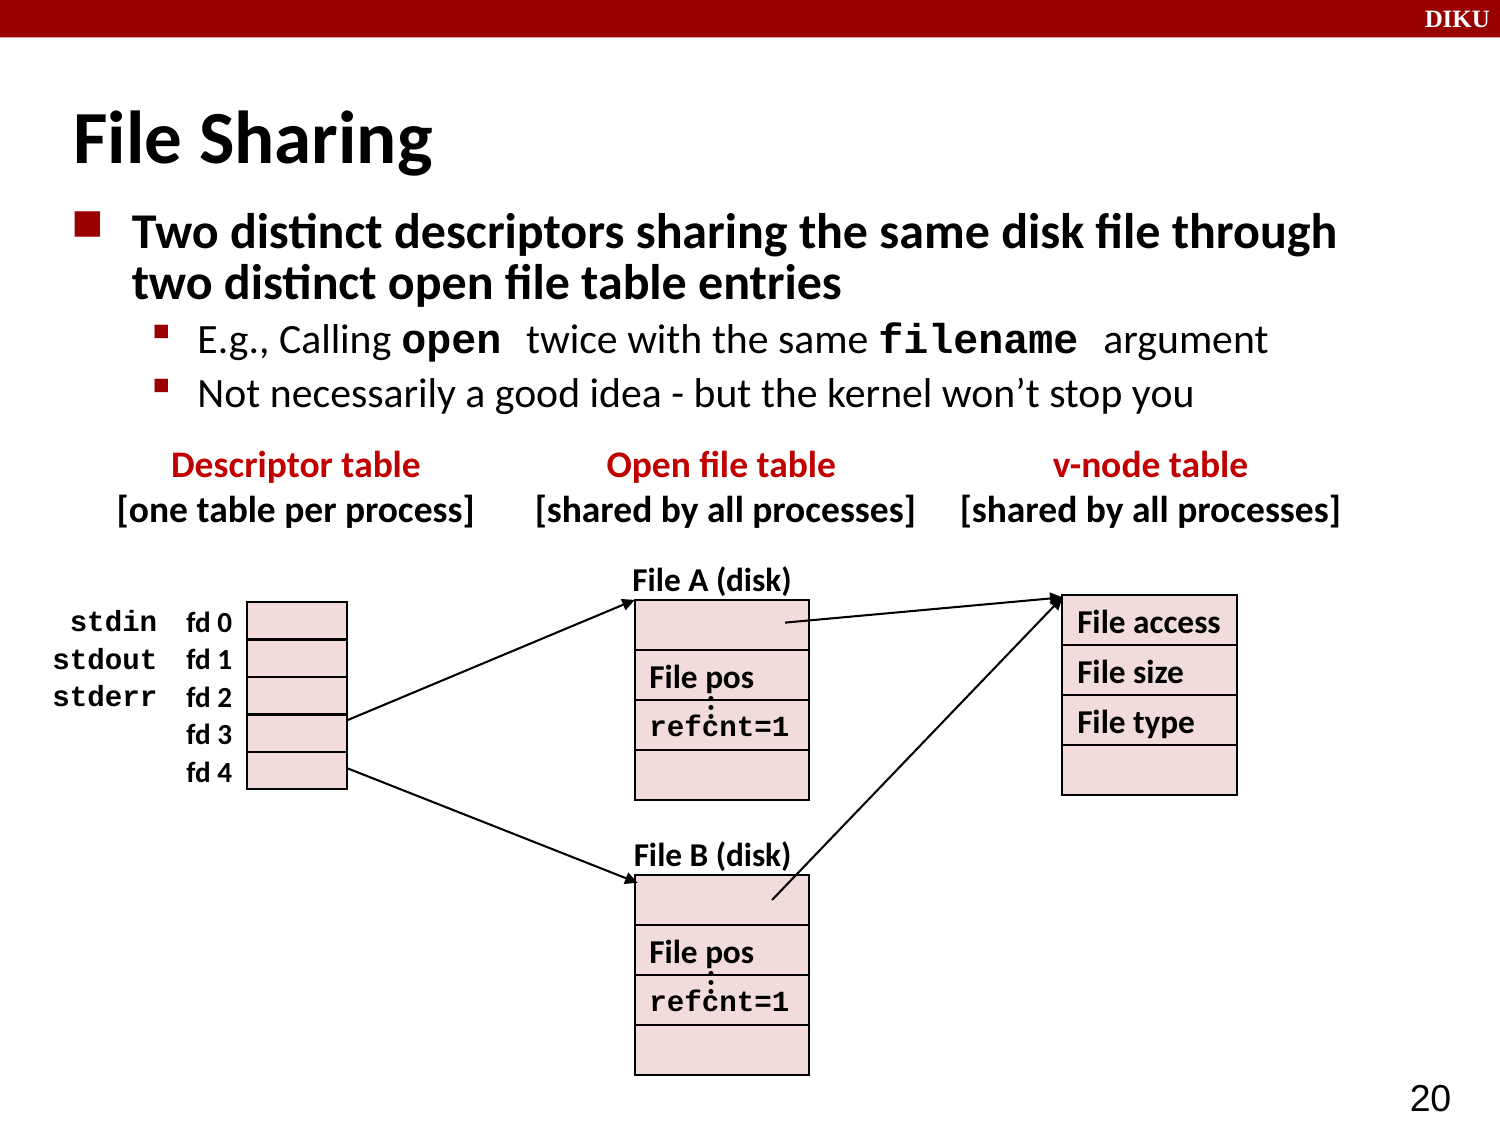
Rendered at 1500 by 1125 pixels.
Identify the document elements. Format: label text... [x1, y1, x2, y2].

text_box Two distinct descriptors sharing the same disk file through two distinct open file table entries E.g., Calling open twice with the same filename argument Not necessarily a good idea - but the kernel won’t stop you [60, 200, 1424, 388]
text_box Open file table [shared by all processes] [519, 432, 932, 538]
text_box ... [634, 749, 810, 800]
text_box File type [1062, 695, 1238, 746]
text_box Descriptor table [one table per process] [101, 432, 491, 538]
text_box stderr [37, 683, 173, 721]
text_box fd 4 [147, 752, 247, 790]
text_box refcnt=1 [634, 699, 810, 749]
text_box stdin [54, 595, 173, 646]
text_box fd 2 [173, 677, 247, 714]
text_box [634, 599, 810, 650]
text_box ... [634, 1024, 810, 1075]
text_box fd 0 [173, 602, 247, 639]
text_box File access [1062, 595, 1238, 645]
text_box File pos [634, 925, 810, 974]
text_box File A (disk) [617, 550, 807, 605]
text_box [634, 874, 810, 925]
text_box stdout [37, 632, 173, 683]
text_box File B (disk) [618, 825, 807, 880]
text_box File pos [634, 650, 810, 699]
text_box fd 1 [173, 639, 247, 677]
text_box fd 3 [147, 714, 247, 752]
text_box File size [1062, 645, 1238, 695]
text_box refcnt=1 [634, 974, 810, 1024]
text_box File Sharing [58, 71, 1304, 197]
text_box [247, 602, 347, 790]
text_box v-node table [shared by all processes] [945, 432, 1357, 538]
text_box ... [1062, 746, 1238, 796]
